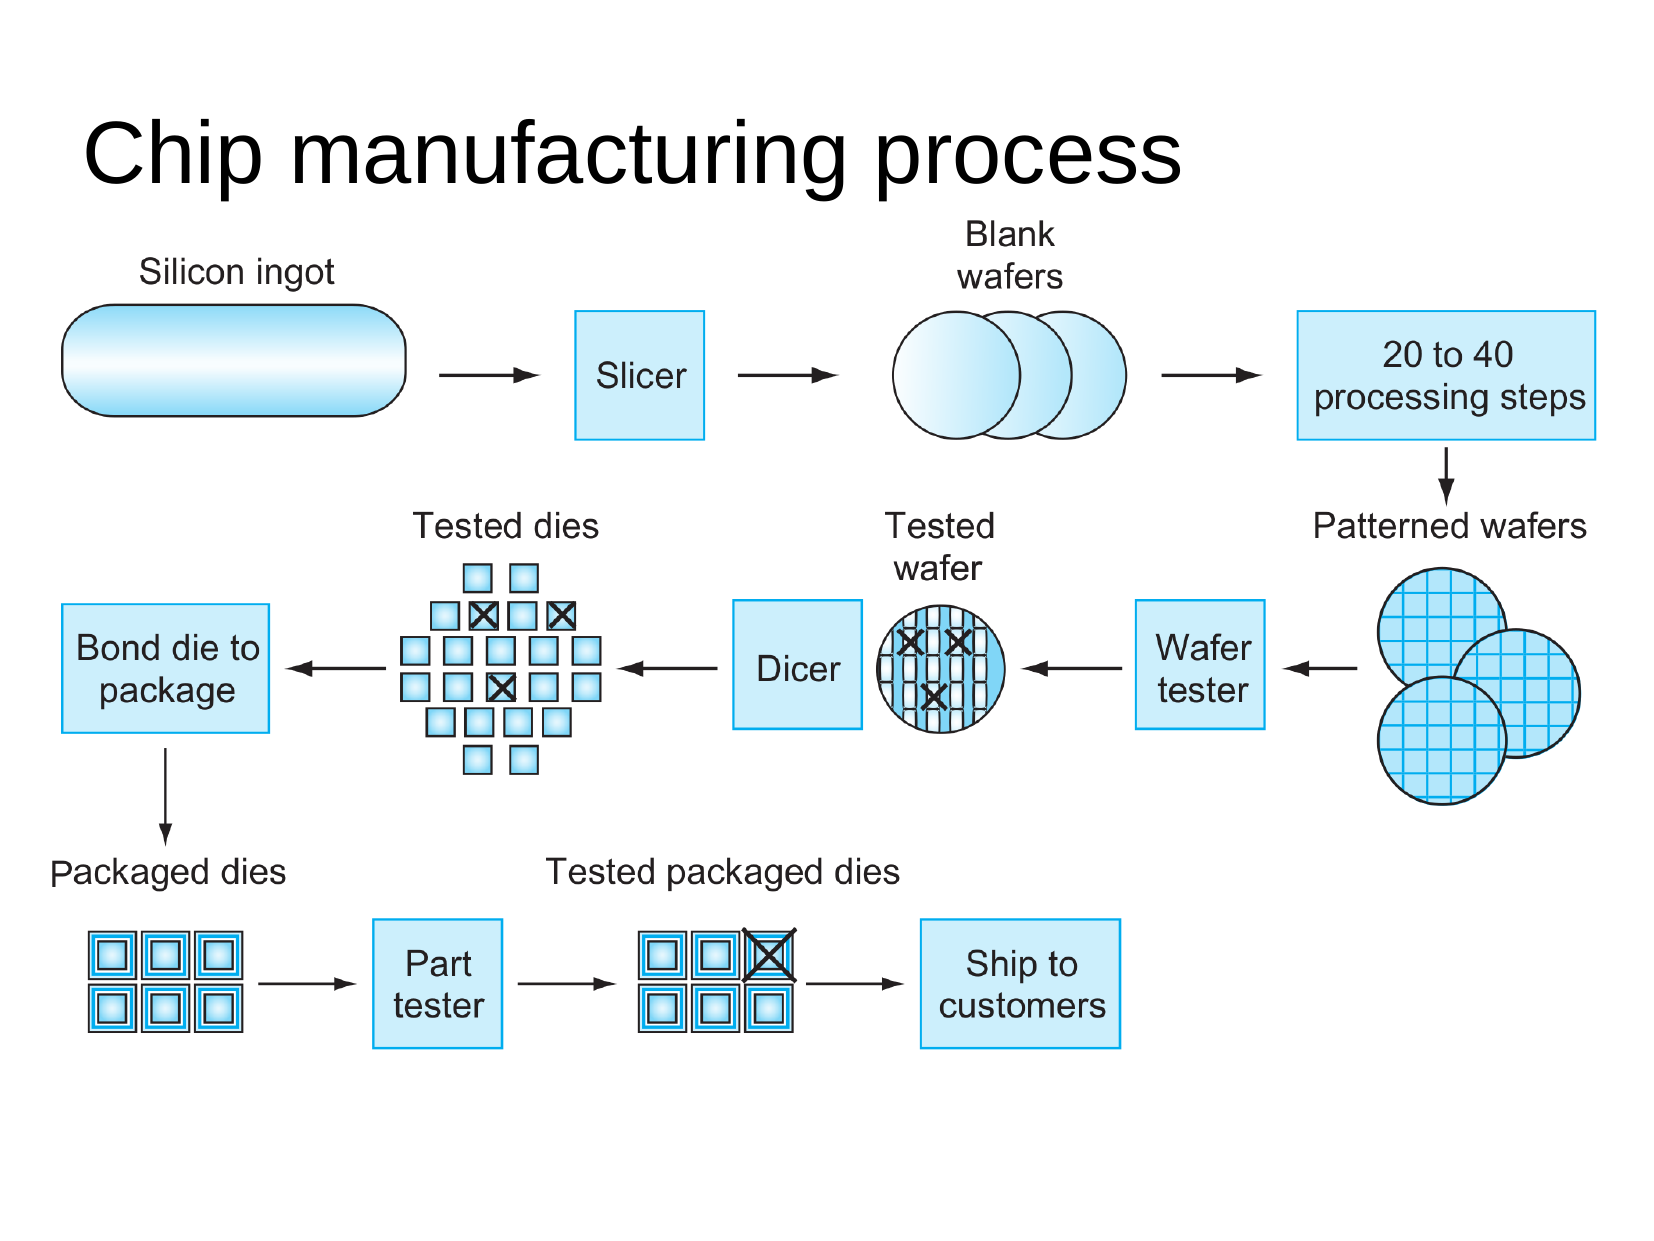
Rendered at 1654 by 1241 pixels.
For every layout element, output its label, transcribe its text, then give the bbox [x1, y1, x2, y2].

picture [13, 181, 1641, 1057]
title Chip manufacturing process [82, 49, 1571, 257]
